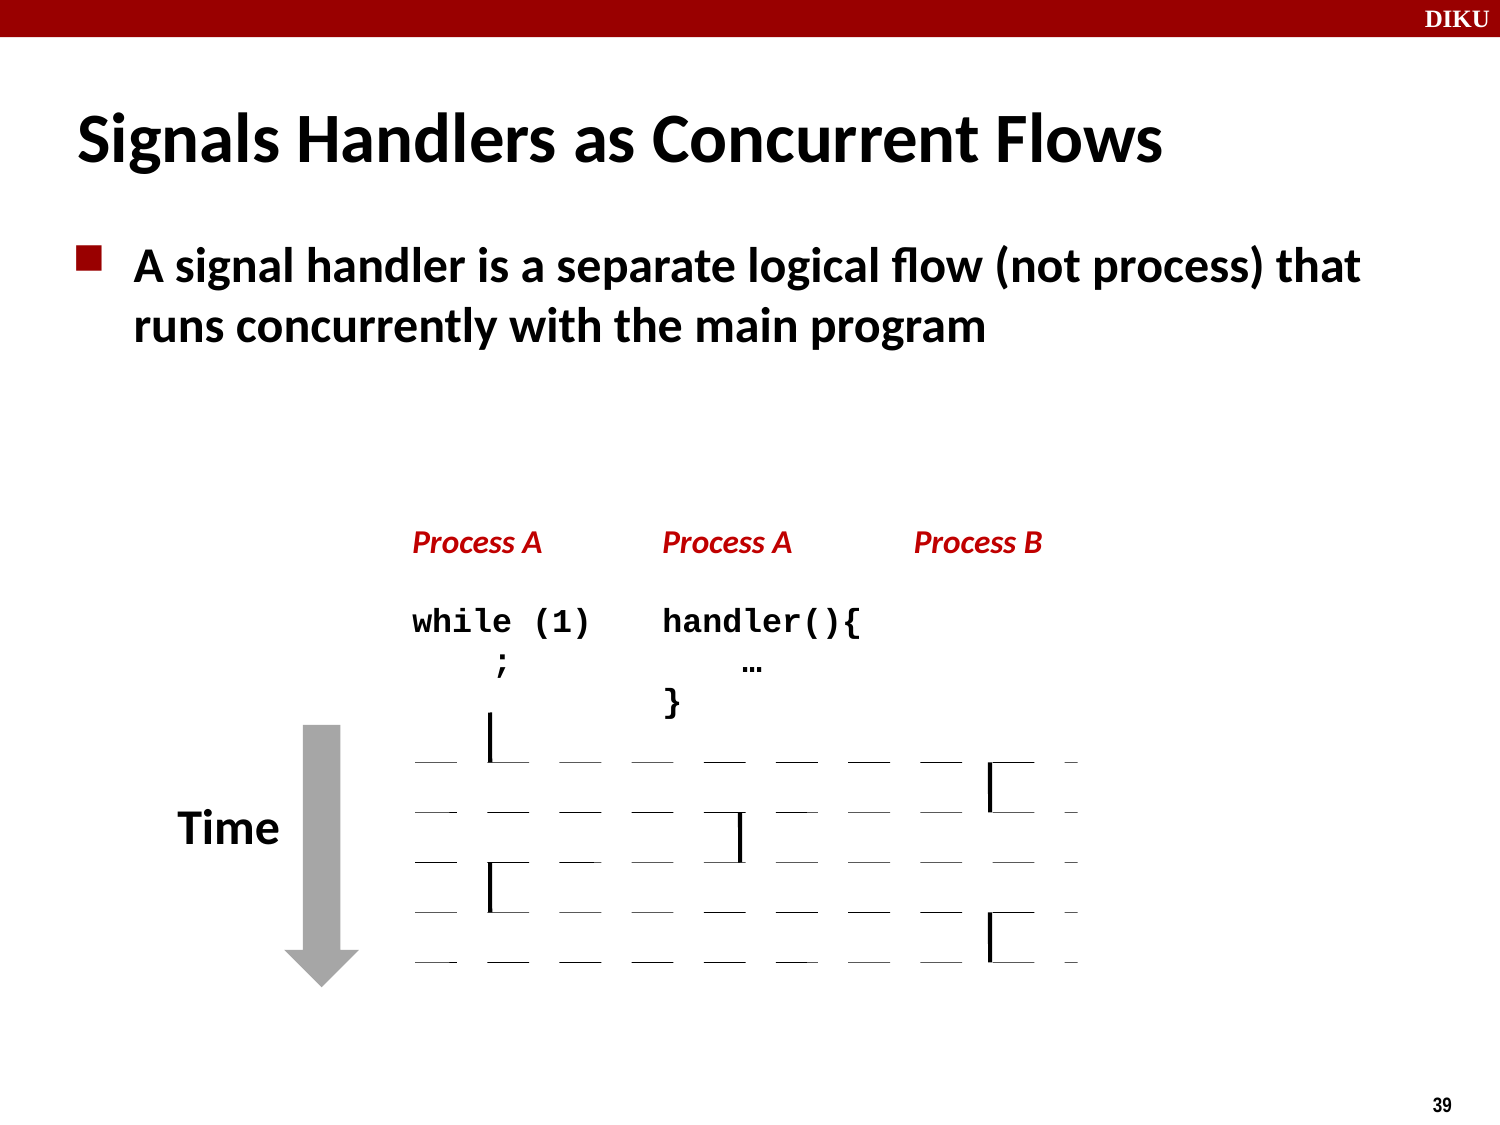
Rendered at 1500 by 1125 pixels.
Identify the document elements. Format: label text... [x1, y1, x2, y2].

text_box [284, 724, 359, 988]
text_box Time [162, 786, 297, 862]
text_box Process A handler(){ … } [647, 512, 878, 727]
text_box Process A while (1) ; [397, 512, 608, 687]
text_box A signal handler is a separate logical flow (not process) that runs concurrently with the main program [62, 224, 1426, 438]
text_box Process B [898, 512, 1058, 568]
text_box Signals Handlers as Concurrent Flows [62, 71, 1308, 197]
